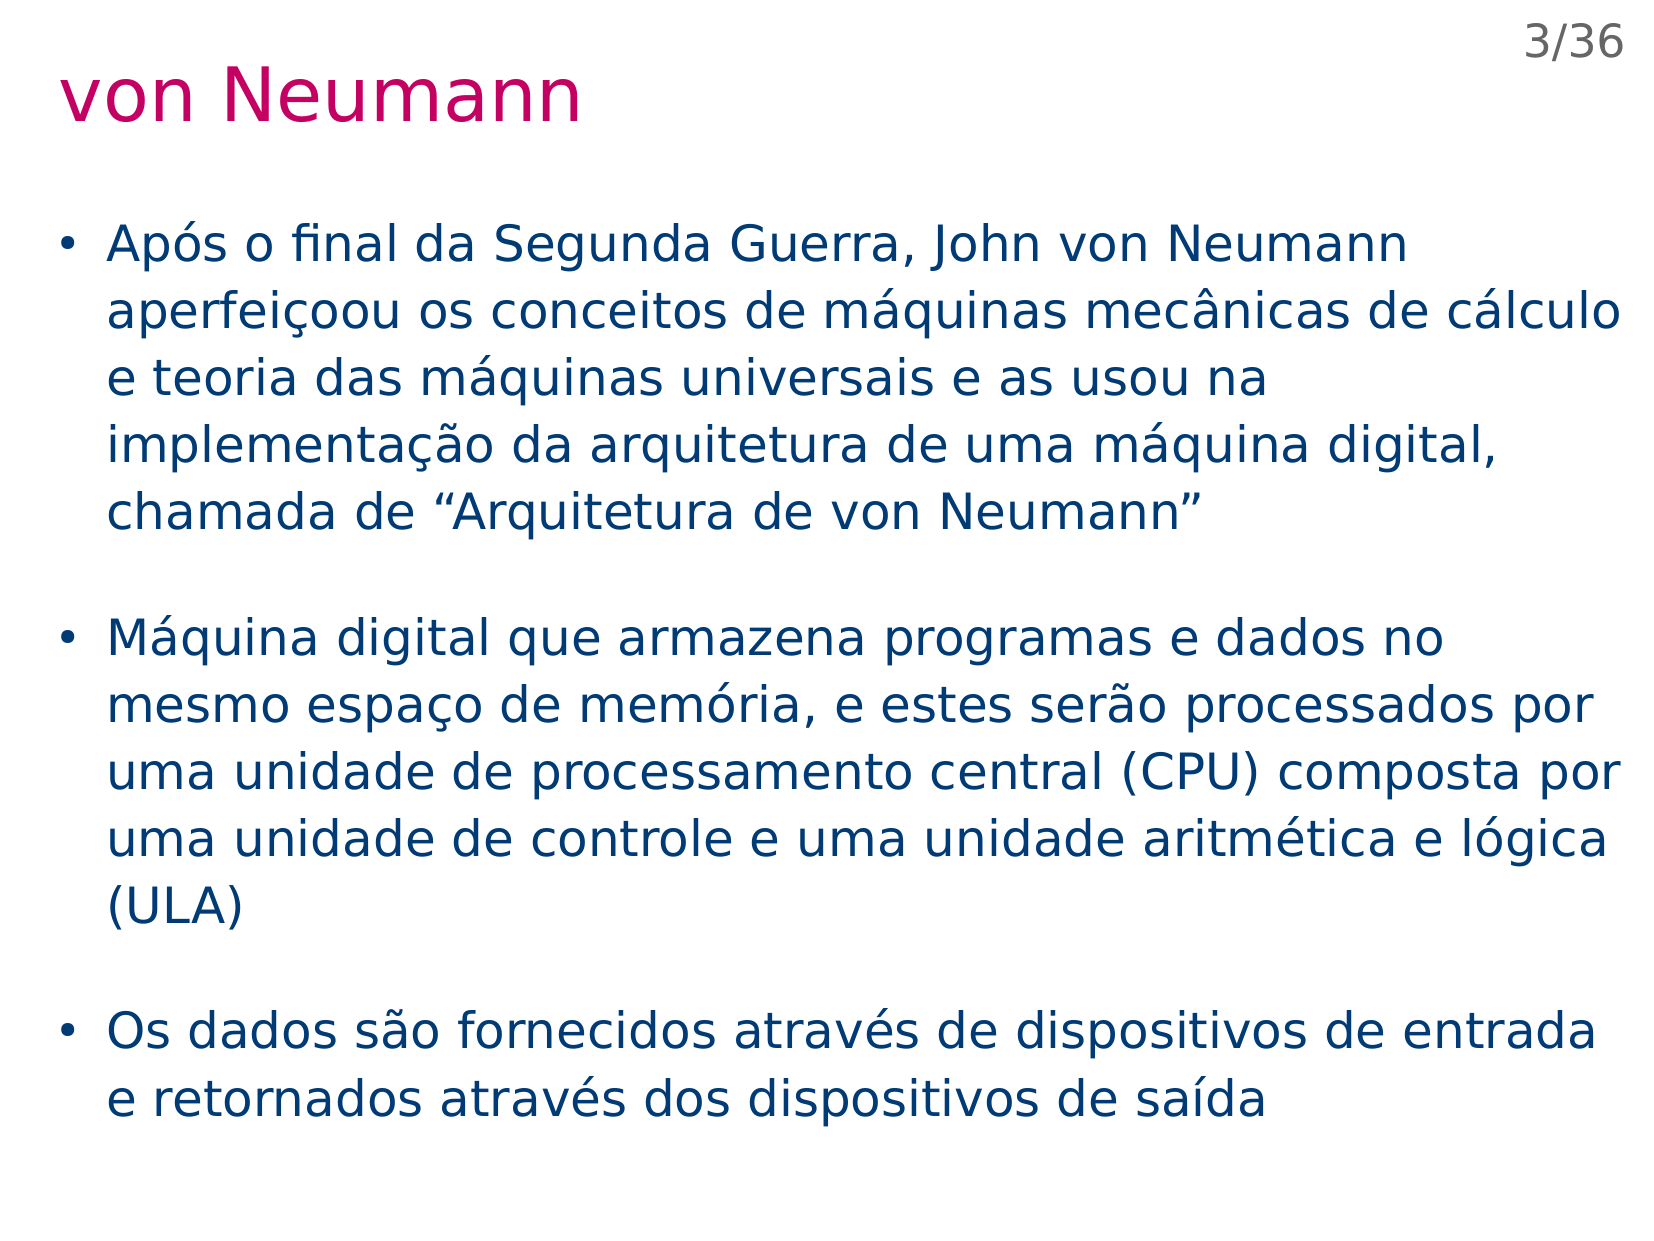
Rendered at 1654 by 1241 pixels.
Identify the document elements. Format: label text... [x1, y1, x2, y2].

list Após o final da Segunda Guerra, John von Neumann aperfeiçoou os conceitos de máquinas mecânicas de cálculo e teoria das máquinas universais e as usou na implementação da arquitetura de uma máquina digital, chamada de “Arquitetura de von Neumann” Máquina digital que armazena programas e dados no mesmo espaço de memória, e estes serão processados por uma unidade de processamento central (CPU) composta por uma unidade de controle e uma unidade aritmética e lógica (ULA) Os dados são fornecidos através de dispositivos de entrada e retornados através dos dispositivos de saída [59, 206, 1625, 1211]
title von Neumann [59, 29, 1625, 148]
